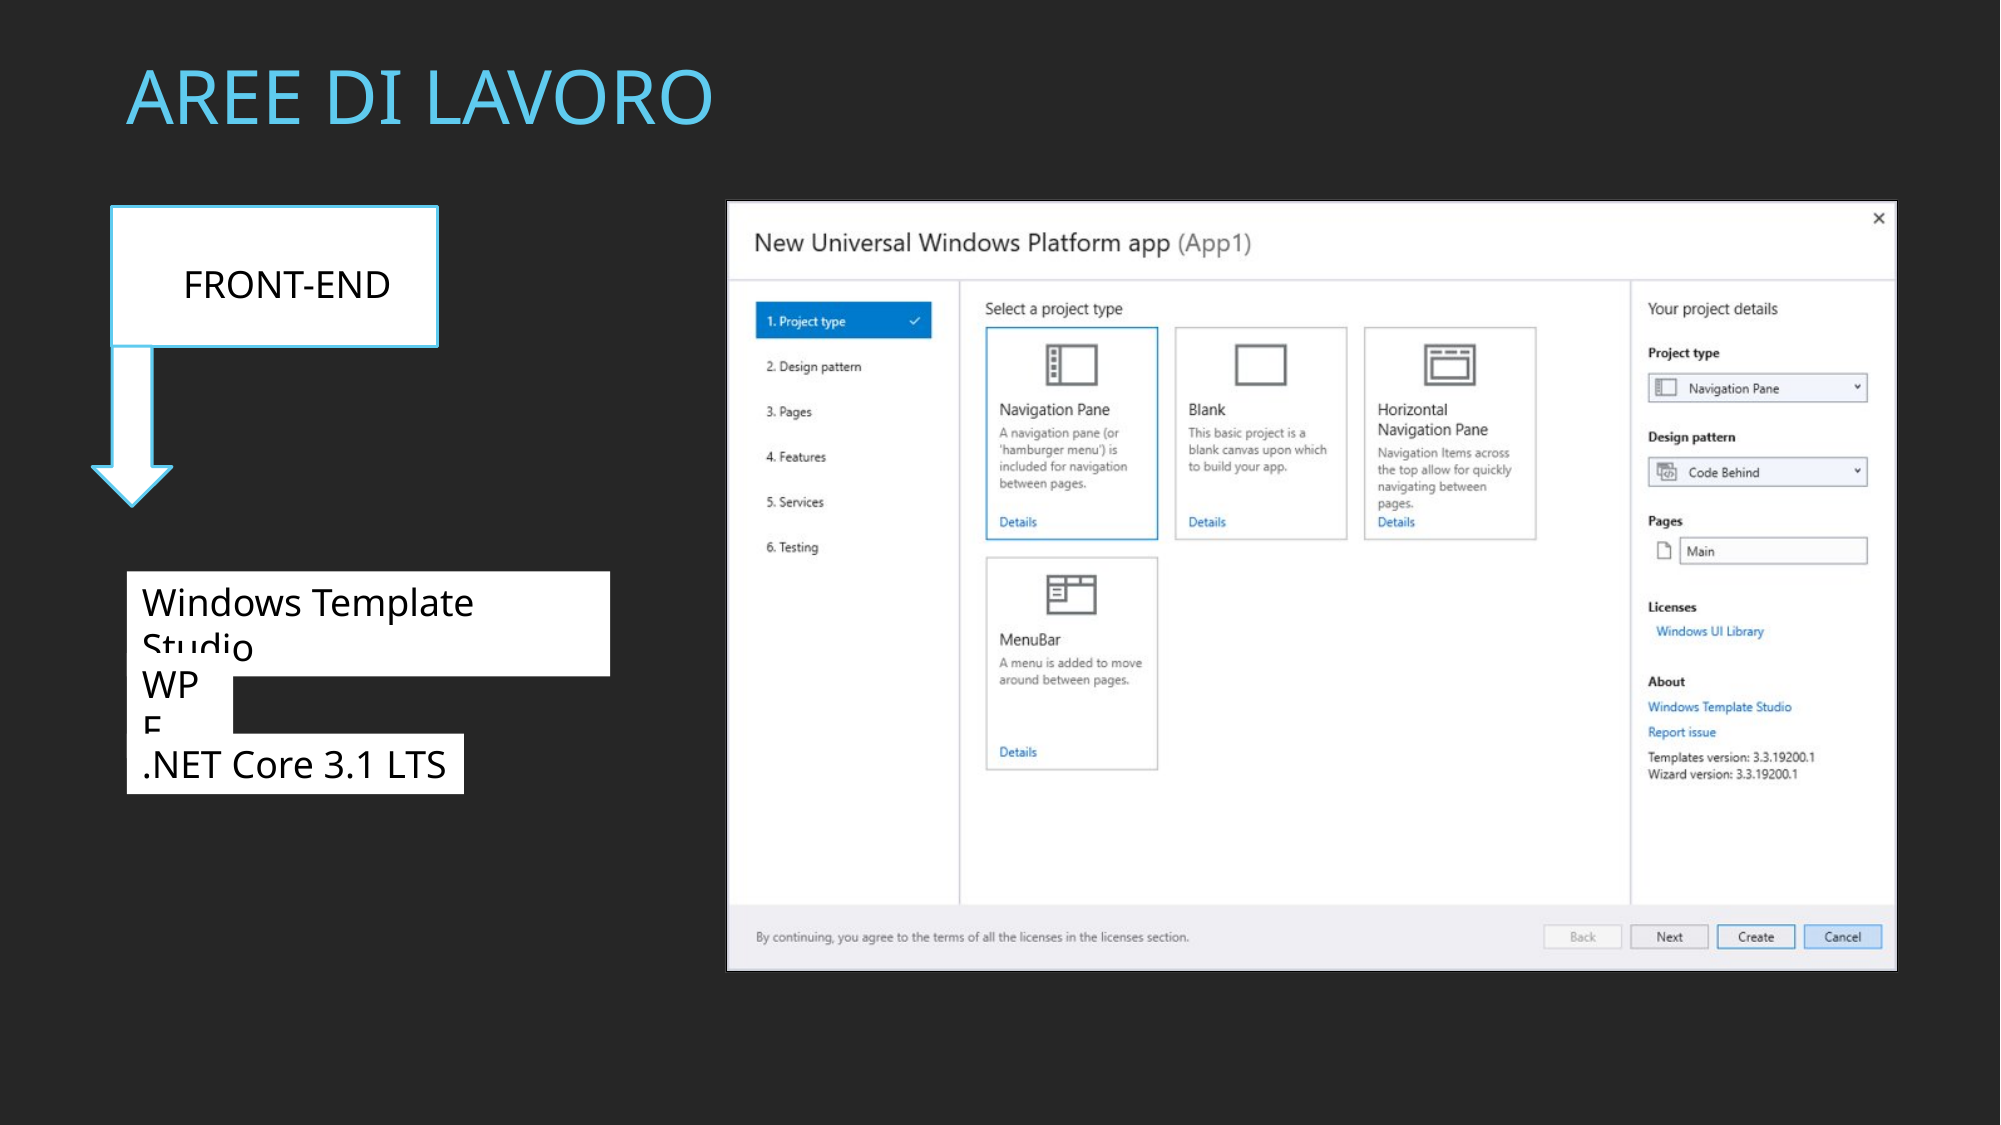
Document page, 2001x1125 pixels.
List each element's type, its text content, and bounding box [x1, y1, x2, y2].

text_box FRONT-END [168, 253, 541, 314]
text_box WPF [126, 653, 234, 714]
text_box Windows Template Studio [126, 571, 611, 632]
title AREE DI LAVORO [111, 41, 1522, 182]
text_box [92, 207, 437, 507]
text_box .NET Core 3.1 LTS [126, 733, 464, 795]
picture [727, 201, 1897, 971]
